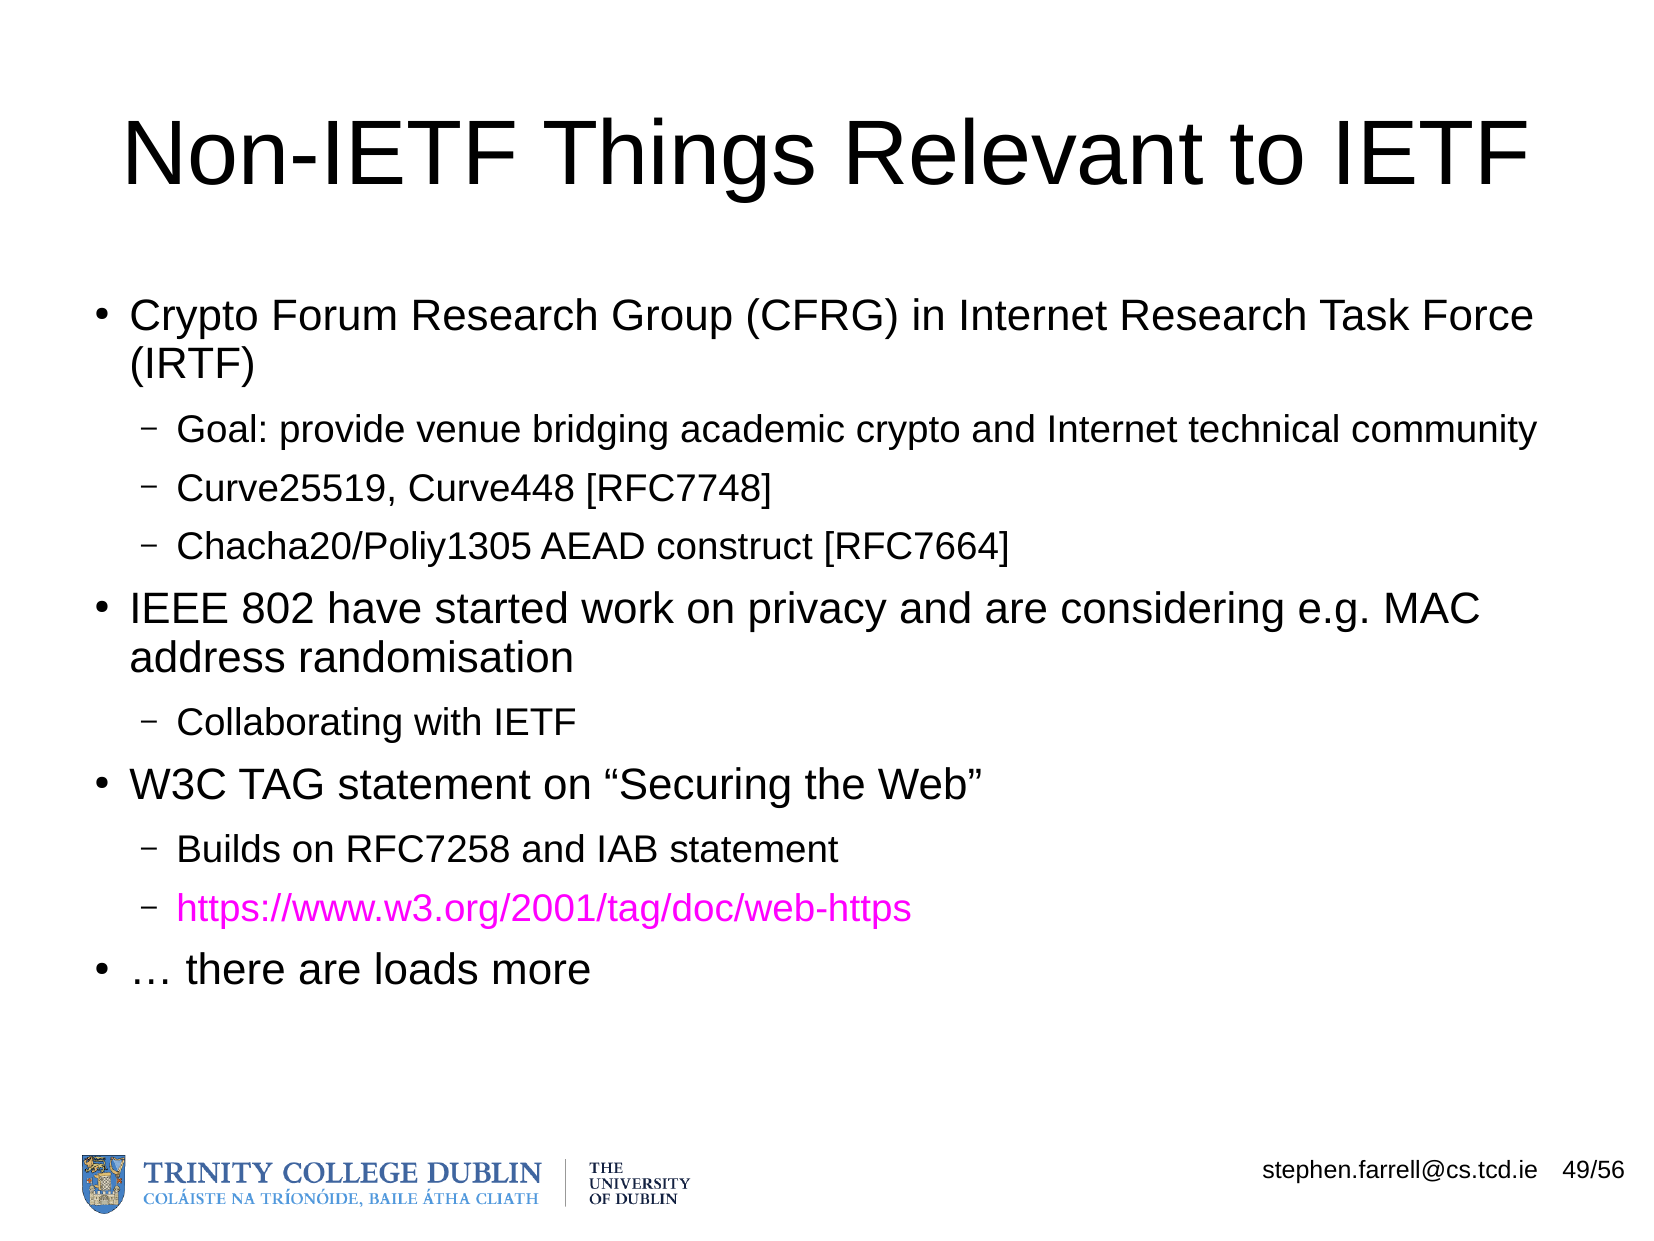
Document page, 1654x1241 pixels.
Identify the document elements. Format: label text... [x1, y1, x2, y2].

list Crypto Forum Research Group (CFRG) in Internet Research Task Force (IRTF) Goal: provide venue bridging academic crypto and Internet technical community Curve25519, Curve448 [RFC7748] Chacha20/Poliy1305 AEAD construct [RFC7664] IEEE 802 have started work on privacy and are considering e.g. MAC address randomisation Collaborating with IETF W3C TAG statement on “Securing the Web” Builds on RFC7258 and IAB statement https://www.w3.org/2001/tag/doc/web-https … there are loads more [82, 290, 1571, 1010]
title Non-IETF Things Relevant to IETF [82, 49, 1571, 257]
picture [82, 1155, 694, 1214]
